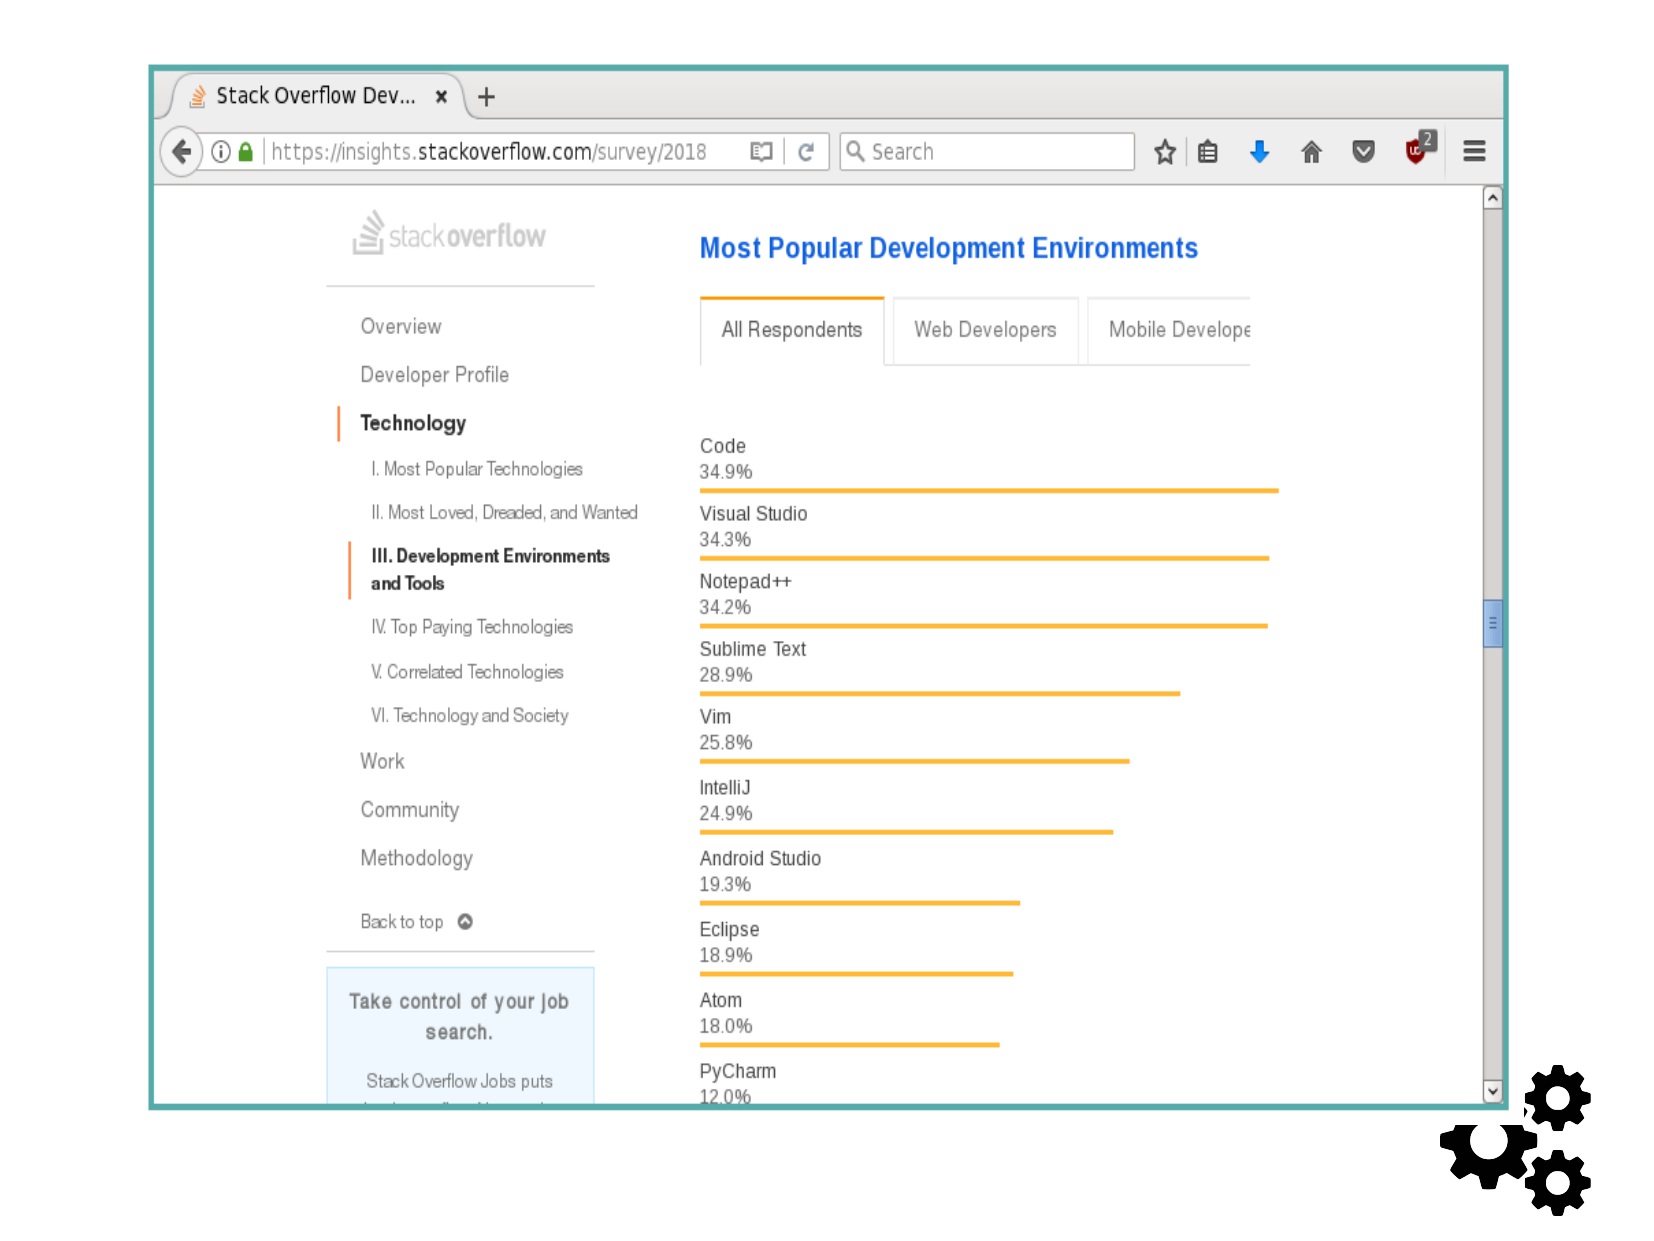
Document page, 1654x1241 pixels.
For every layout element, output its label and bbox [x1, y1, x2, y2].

picture [135, 52, 1591, 1216]
